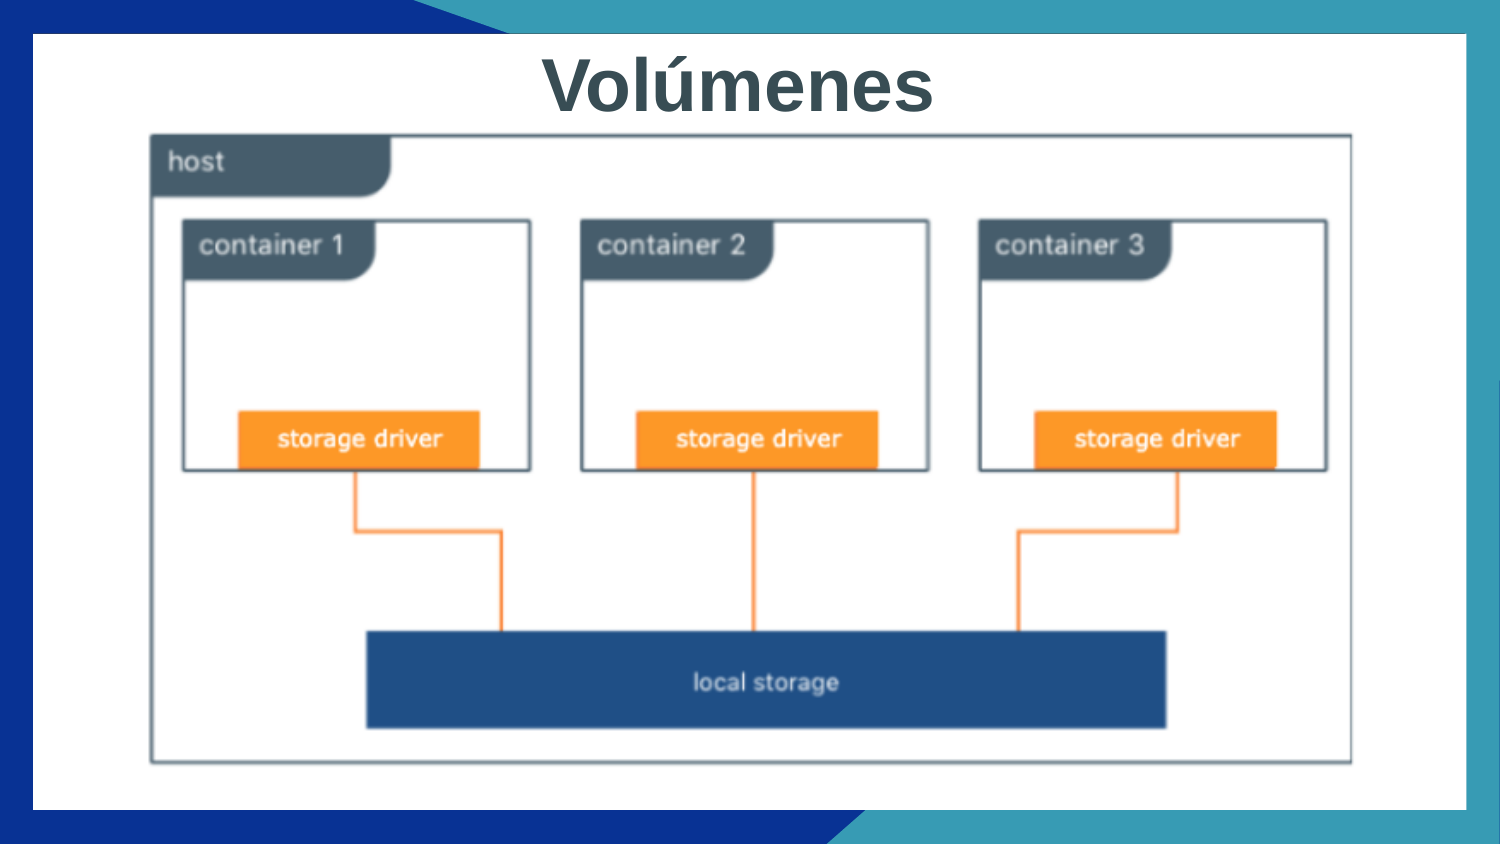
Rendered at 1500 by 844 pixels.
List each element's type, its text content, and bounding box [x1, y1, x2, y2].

picture [137, 118, 1359, 768]
text_box Volúmenes [29, 36, 1447, 220]
